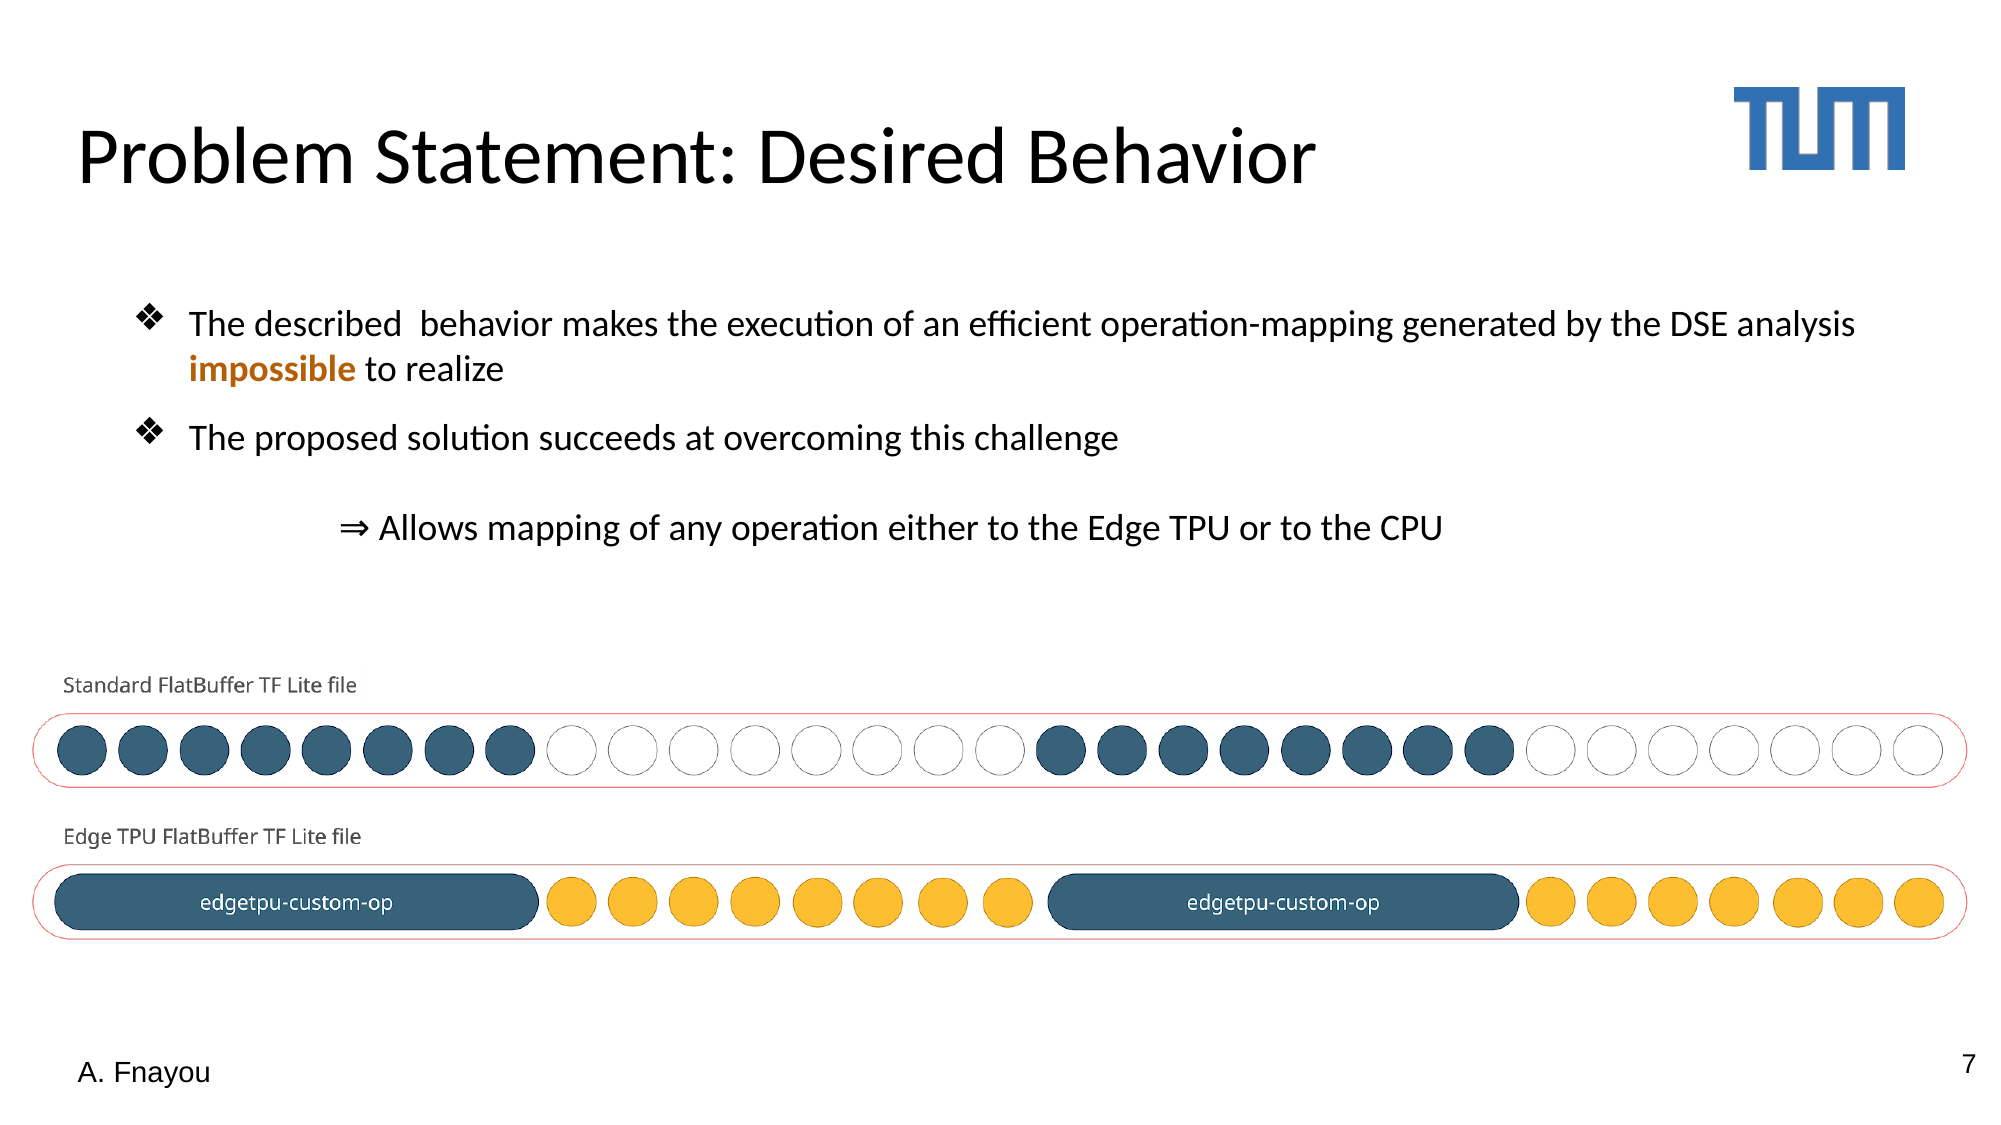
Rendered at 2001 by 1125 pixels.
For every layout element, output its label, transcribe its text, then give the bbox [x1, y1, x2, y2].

text_box A. Fnayou [62, 1038, 233, 1104]
text_box The described behavior makes the execution of an efficient operation-mapping generated by the DSE analysis impossible to realize [99, 283, 1901, 352]
picture [1734, 87, 1905, 170]
slide_number <number> [1871, 1038, 1992, 1125]
text_box The proposed solution succeeds at overcoming this challenge ⇒ Allows mapping of any operation either to the Edge TPU or to the CPU [99, 352, 1901, 563]
picture [24, 657, 1975, 947]
text_box Problem Statement: Desired Behavior [62, 87, 1698, 215]
